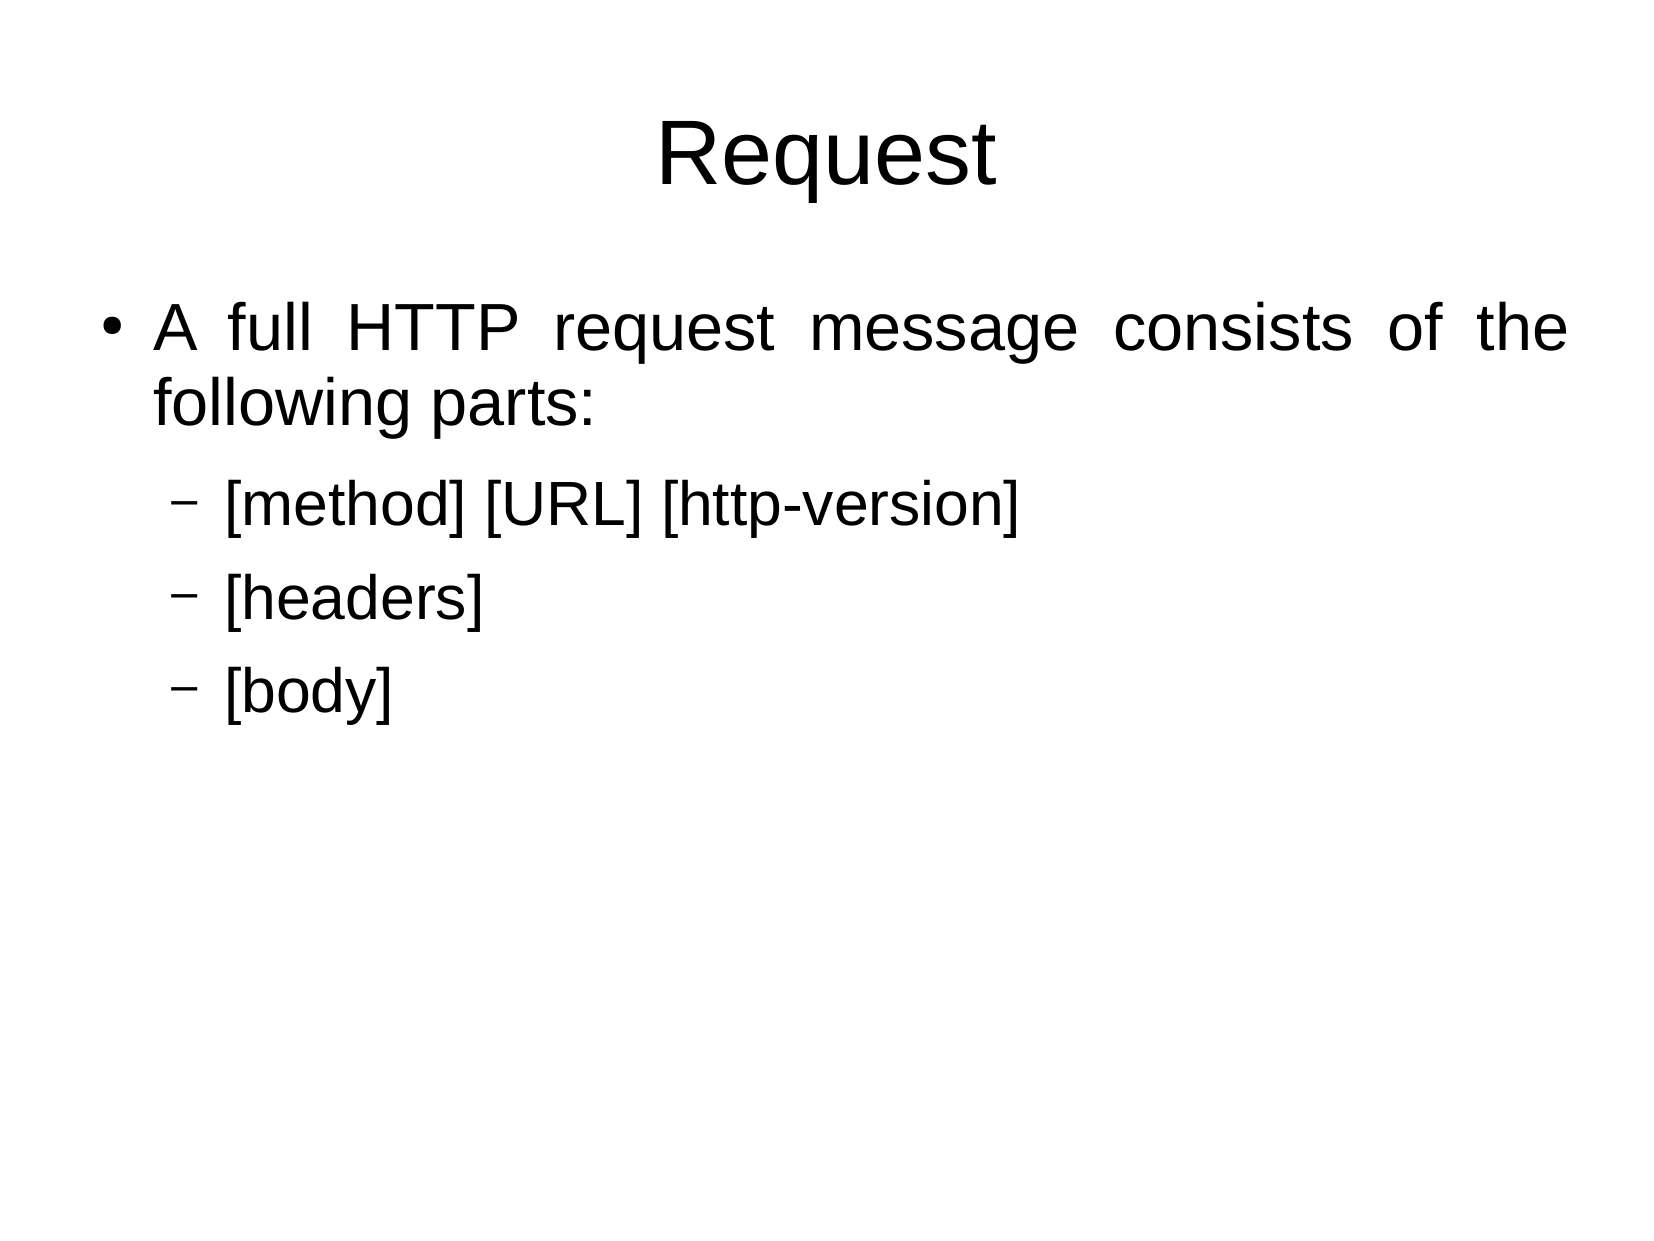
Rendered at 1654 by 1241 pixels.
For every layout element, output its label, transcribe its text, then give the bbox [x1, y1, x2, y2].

list A full HTTP request message consists of the following parts: [method] [URL] [http-version] [headers] [body] [82, 290, 1571, 1010]
title Request [82, 49, 1571, 257]
